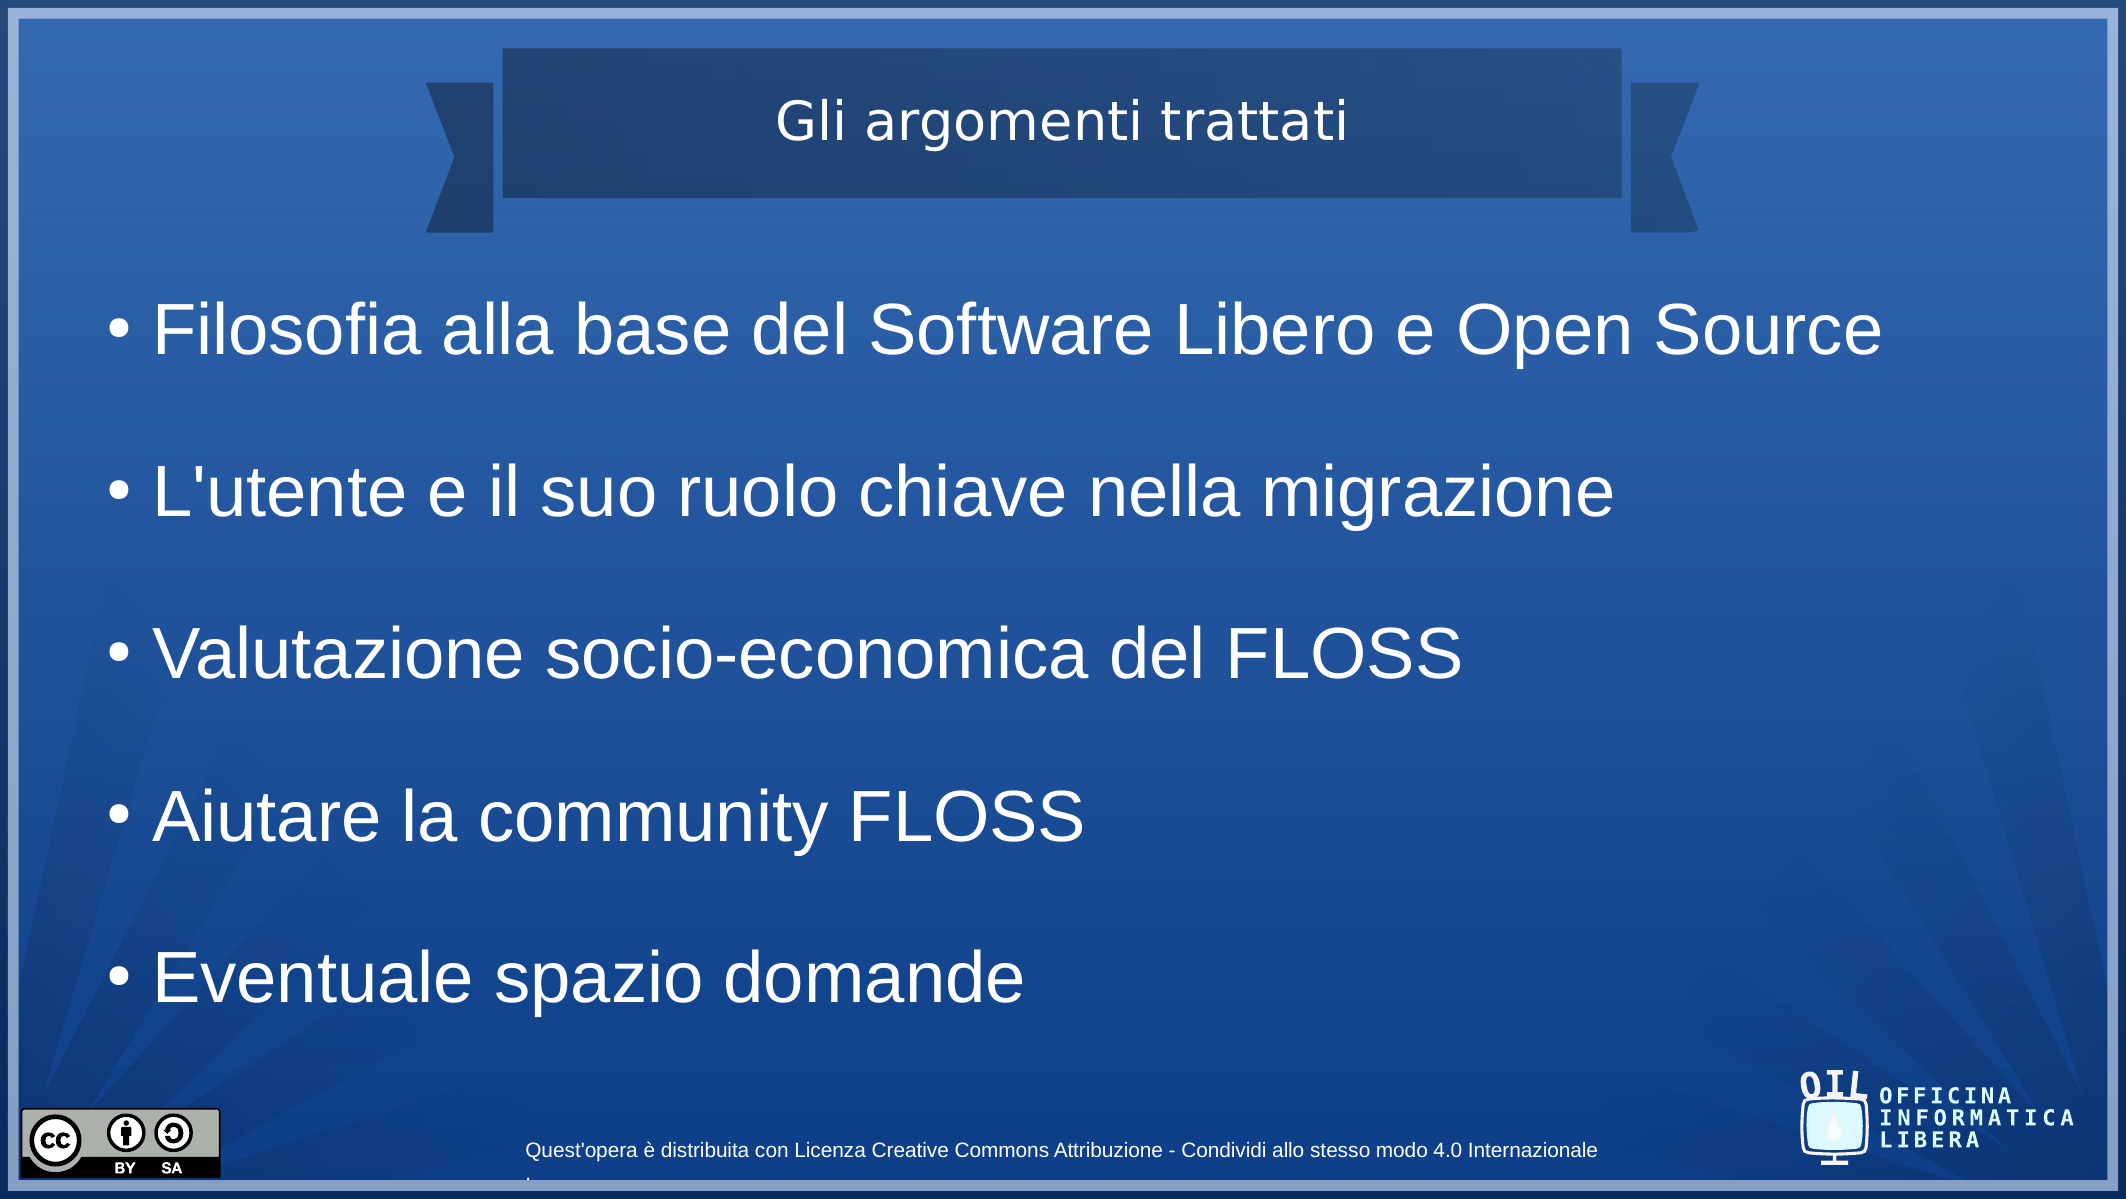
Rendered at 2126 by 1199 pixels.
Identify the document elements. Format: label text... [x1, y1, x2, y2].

title Gli argomenti trattati [501, 22, 1625, 222]
subtitle Filosofia alla base del Software Libero e Open Source L'utente e il suo ruolo chiave nella migrazione Valutazione socio-economica del FLOSS Aiutare la community FLOSS Eventuale spazio domande [106, 289, 2020, 1199]
picture [1720, 940, 2126, 1199]
picture [20, 1107, 221, 1178]
text_box Quest'opera è distribuita con Licenza Creative Commons Attribuzione - Condividi allo stesso modo 4.0 Internazionale. [510, 1131, 1619, 1193]
